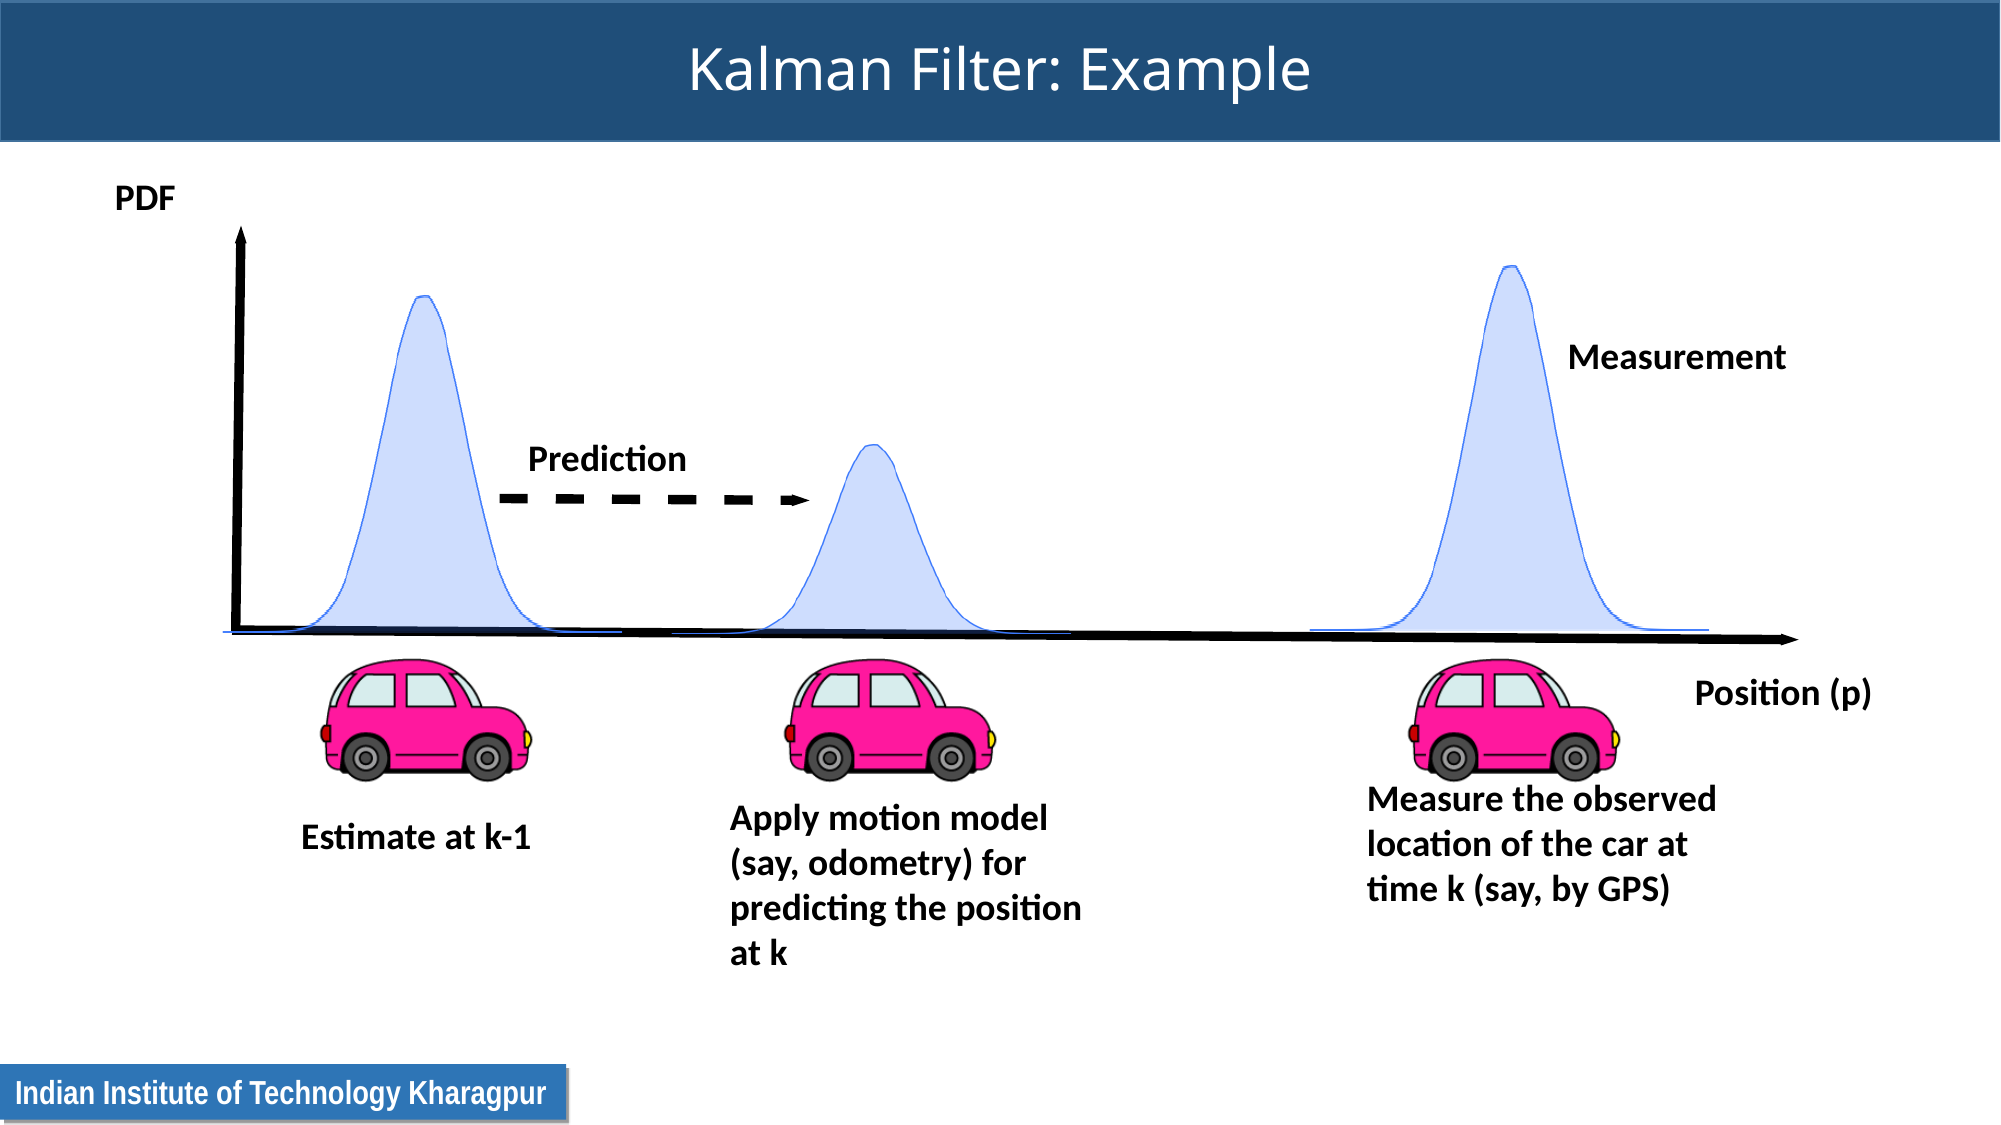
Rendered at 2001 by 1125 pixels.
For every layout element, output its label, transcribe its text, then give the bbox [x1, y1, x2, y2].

text_box Measure the observed location of the car at time k (say, by GPS) [1351, 766, 1754, 918]
text_box Apply motion model (say, odometry) for predicting the position at k [714, 785, 1117, 982]
text_box Position (p) [1679, 660, 1946, 721]
text_box Measurement [1552, 324, 1819, 385]
title Kalman Filter: Example [0, 1, 2000, 141]
text_box PDF [99, 165, 366, 226]
text_box Estimate at k-1 [286, 804, 552, 865]
text_box Prediction [513, 426, 779, 487]
picture [196, 269, 1096, 786]
picture [1283, 237, 1734, 766]
picture [754, 644, 1016, 785]
